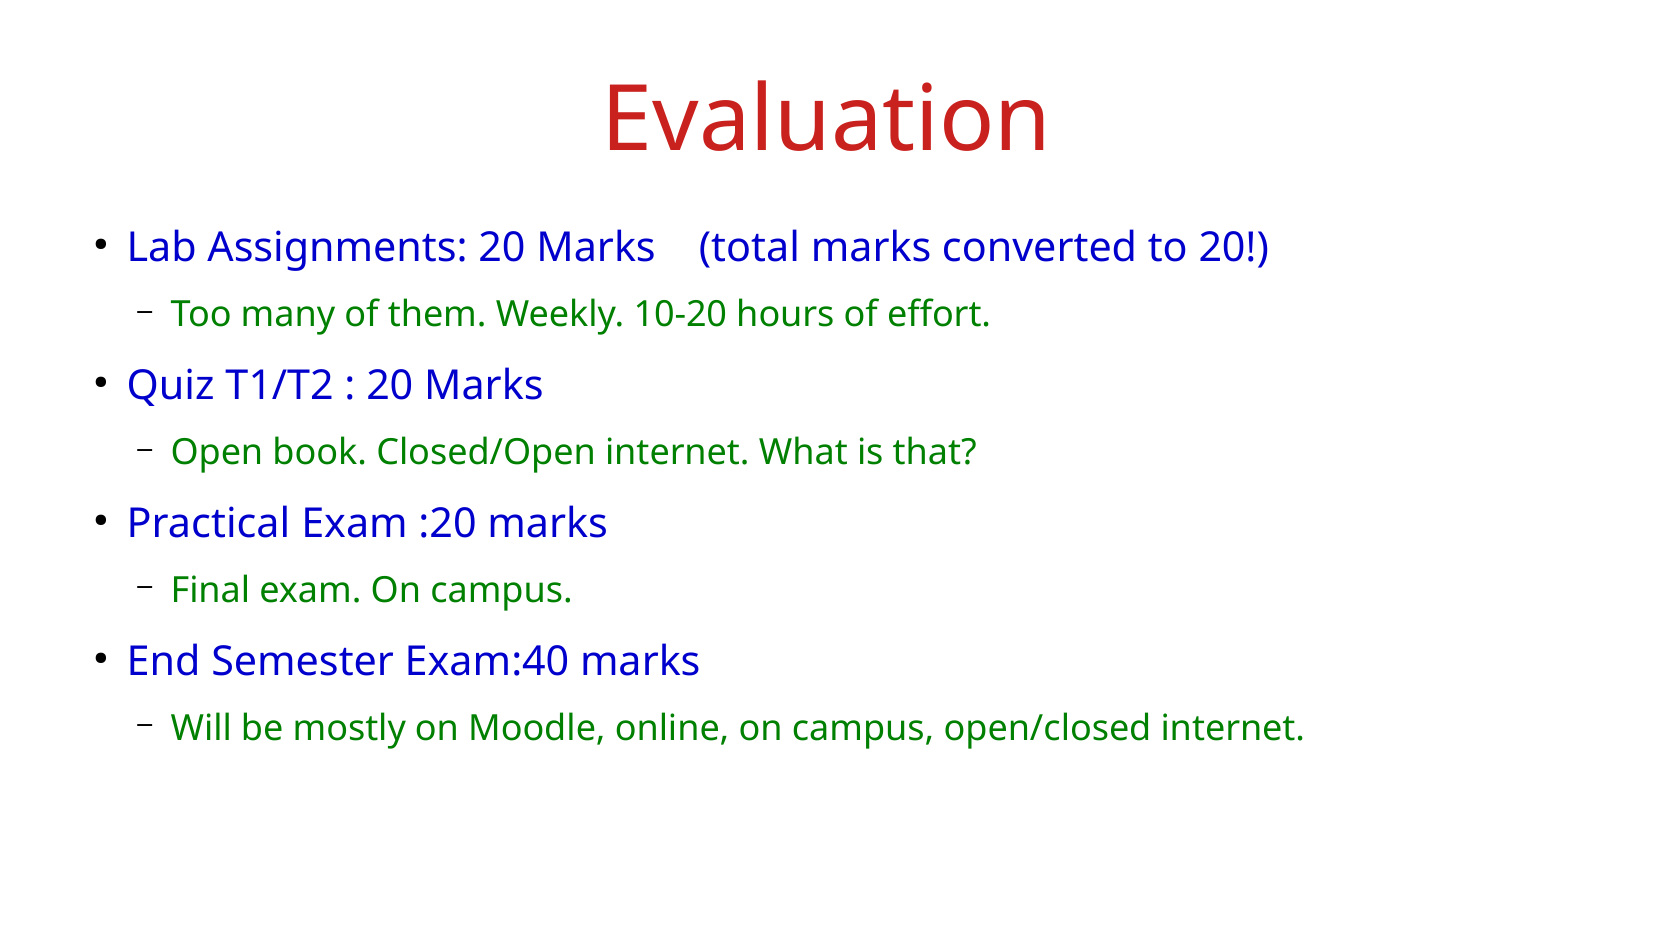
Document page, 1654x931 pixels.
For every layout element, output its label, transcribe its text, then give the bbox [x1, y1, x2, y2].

list Lab Assignments: 20 Marks (total marks converted to 20!) Too many of them. Weekly. 10-20 hours of effort. Quiz T1/T2 : 20 Marks Open book. Closed/Open internet. What is that? Practical Exam :20 marks Final exam. On campus. End Semester Exam:40 marks Will be mostly on Moodle, online, on campus, open/closed internet. [82, 217, 1571, 758]
title Evaluation [82, 37, 1571, 193]
